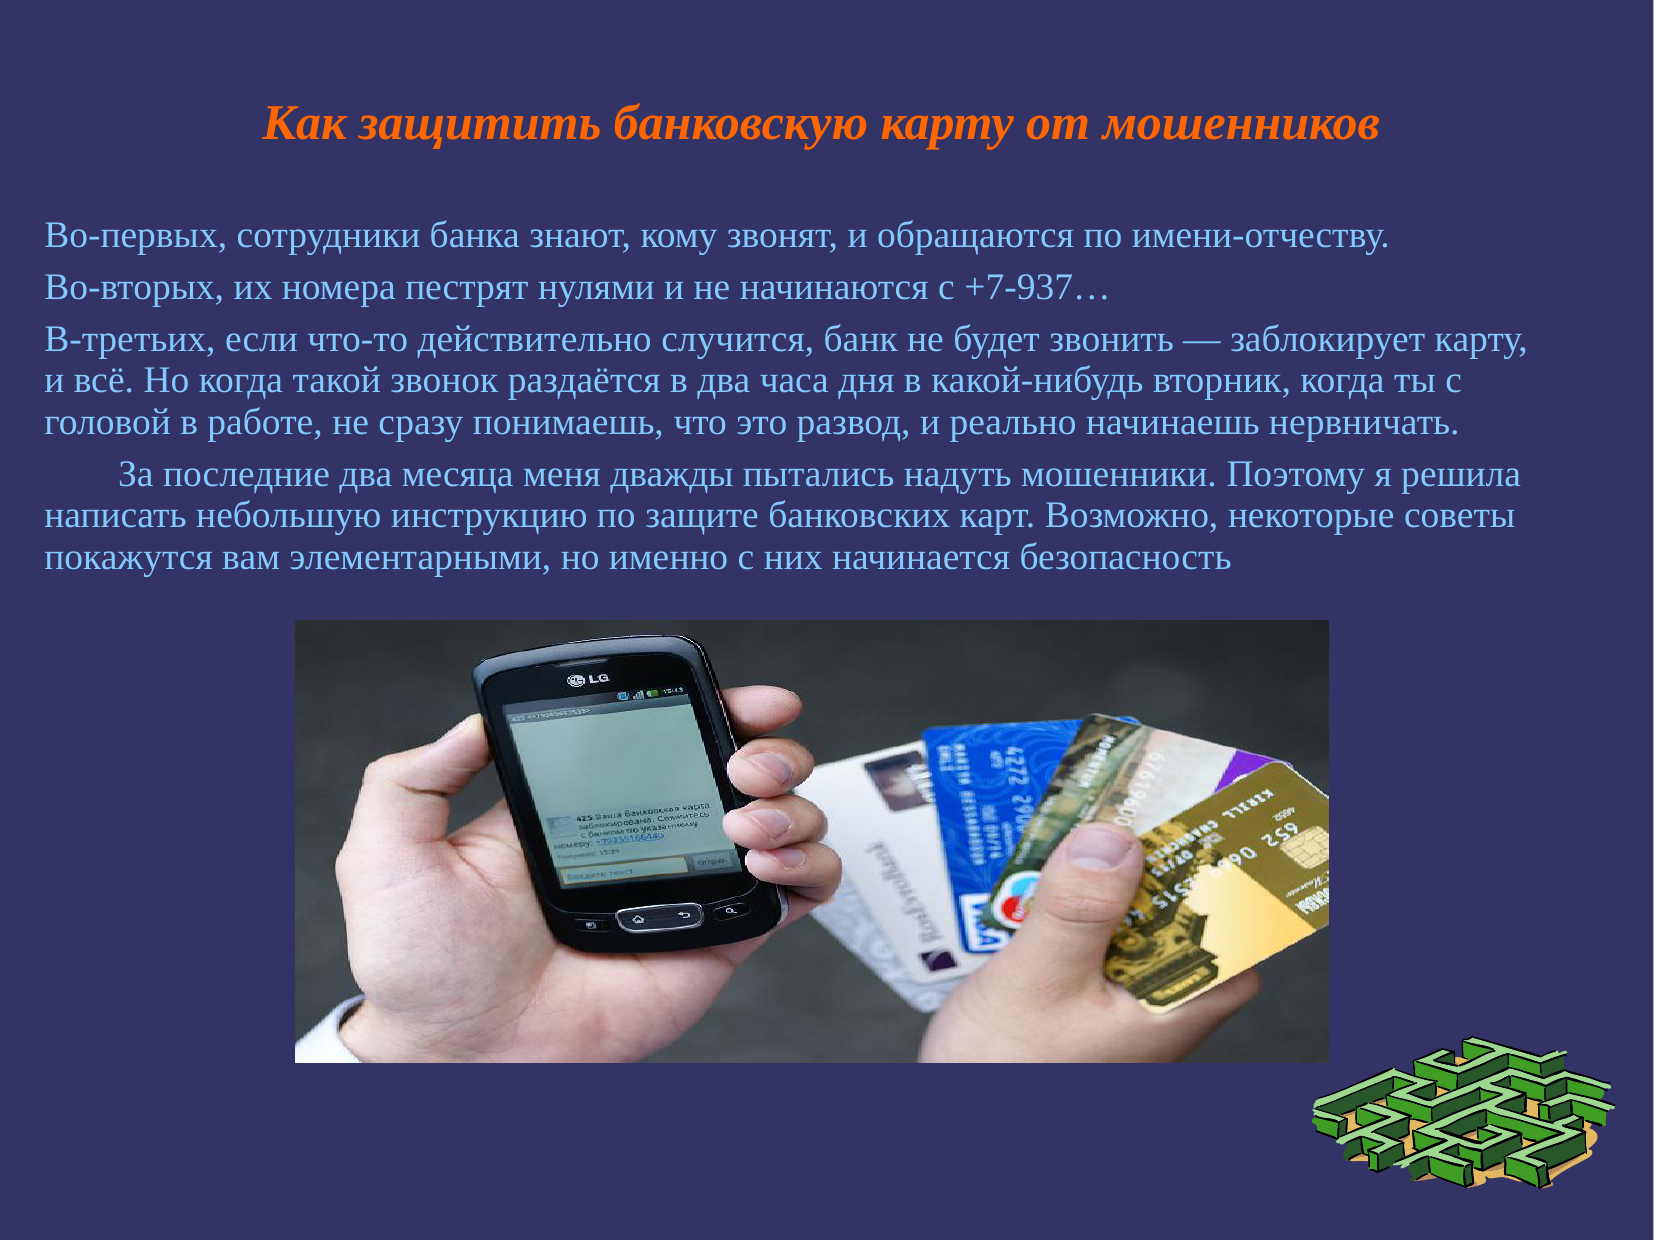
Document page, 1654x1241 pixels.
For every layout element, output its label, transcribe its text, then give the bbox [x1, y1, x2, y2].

text_box Во-первых, сотрудники банка знают, кому звонят, и обращаются по имени-отчеству. Во-вторых, их номера пестрят нулями и не начинаются с +7-937… В-третьих, если что-то действительно случится, банк не будет звонить — заблокирует карту, и всё. Но когда такой звонок раздаётся в два часа дня в какой-нибудь вторник, когда ты с головой в работе, не сразу понимаешь, что это развод, и реально начинаешь нервничать. За последние два месяца меня дважды пытались надуть мошенники. Поэтому я решила написать небольшую инструкцию по защите банковских карт. Возможно, некоторые советы покажутся вам элементарными, но именно с них начинается безопасность [29, 206, 1565, 1241]
picture [295, 620, 1329, 1063]
title Как защитить банковскую карту от мошенников [121, 19, 1534, 206]
